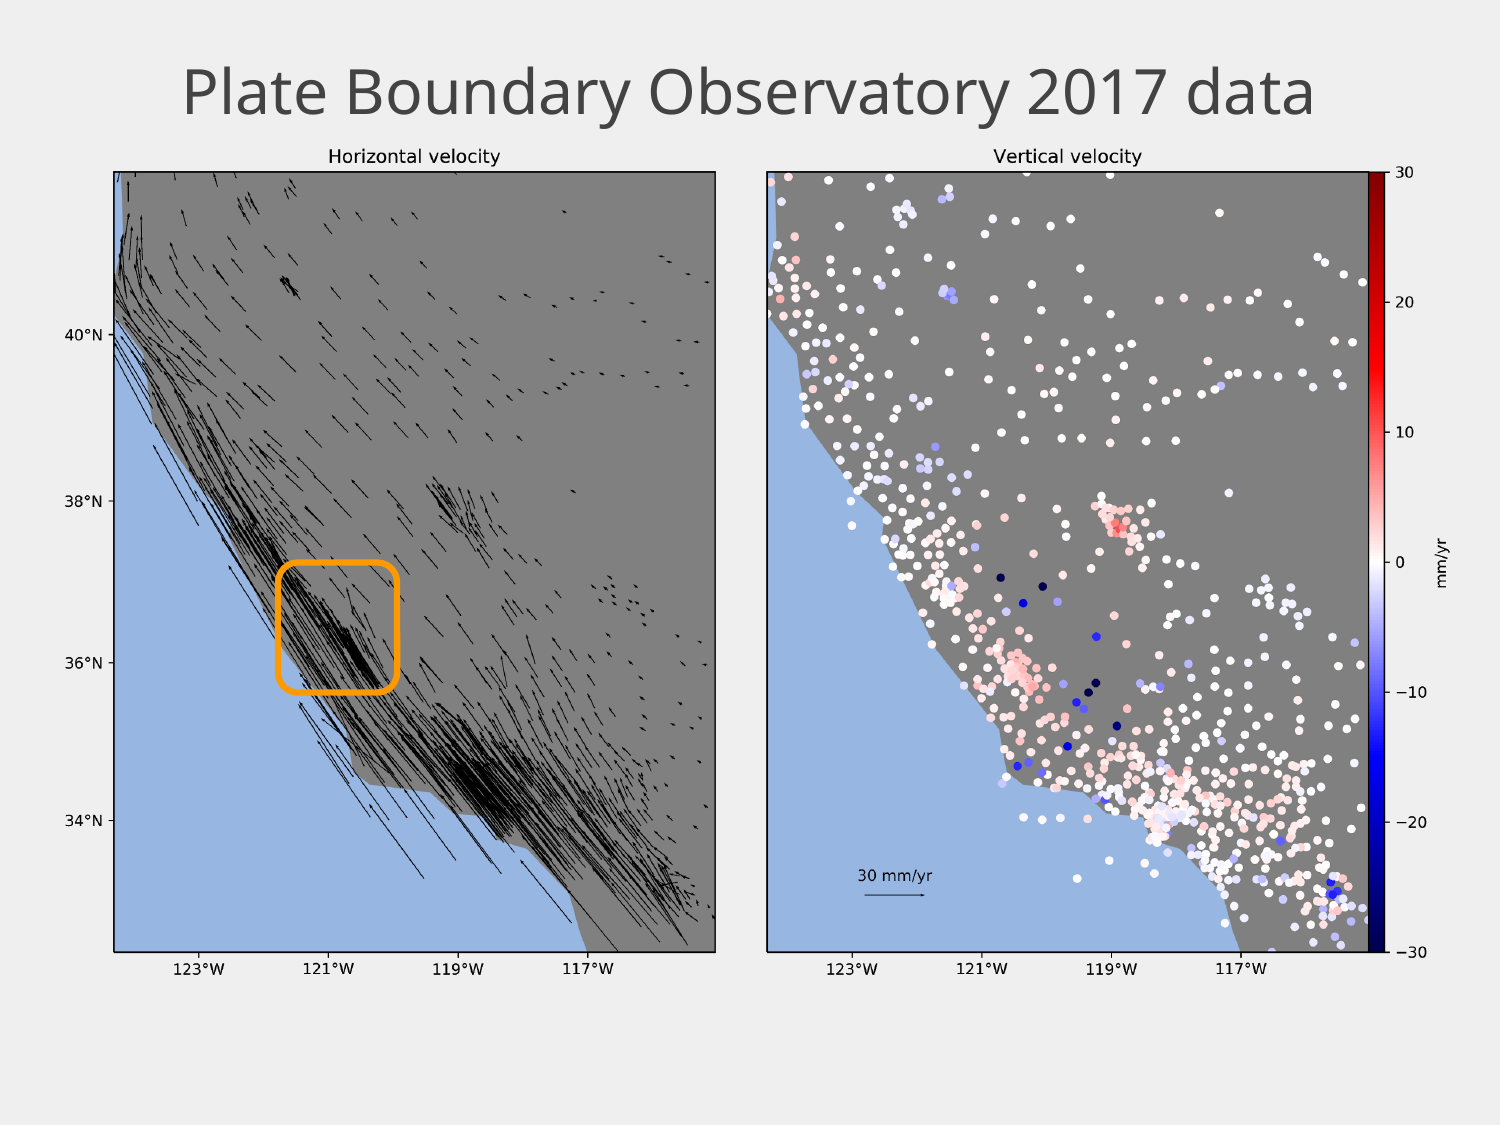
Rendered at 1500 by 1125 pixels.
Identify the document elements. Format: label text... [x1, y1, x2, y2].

text_box Plate Boundary Observatory 2017 data [149, 37, 1350, 148]
picture [24, 147, 1475, 978]
